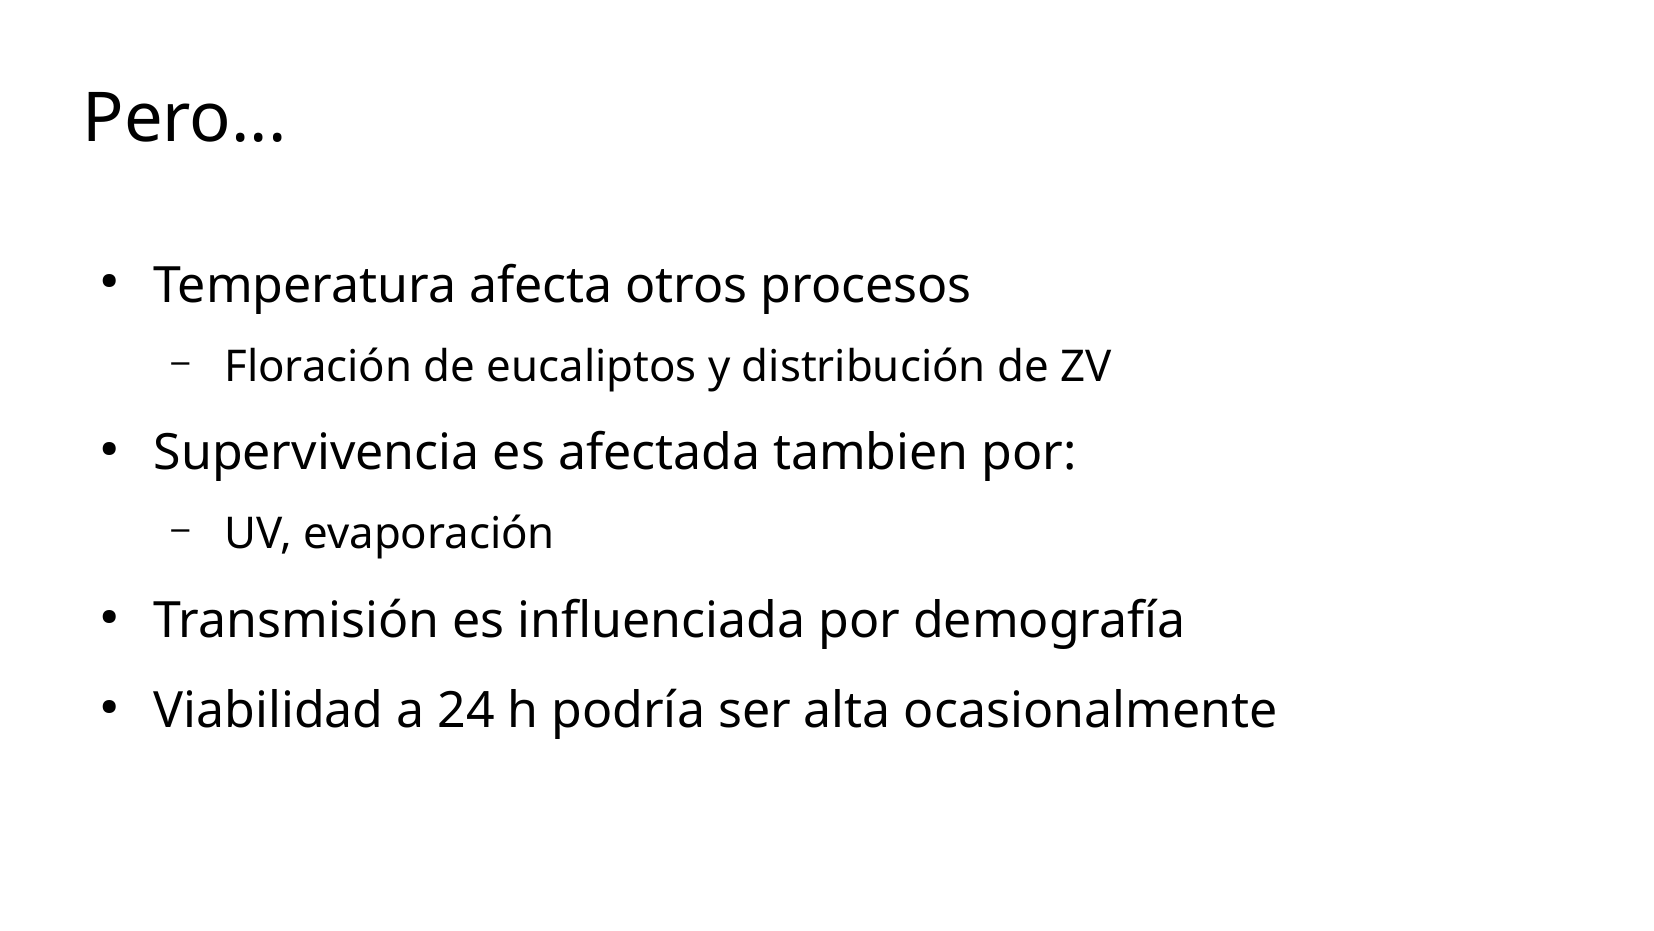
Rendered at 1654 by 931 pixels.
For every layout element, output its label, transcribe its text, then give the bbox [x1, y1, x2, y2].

list Temperatura afecta otros procesos Floración de eucaliptos y distribución de ZV Supervivencia es afectada tambien por: UV, evaporación Transmisión es influenciada por demografía Viabilidad a 24 h podría ser alta ocasionalmente [82, 248, 1571, 789]
title Pero... [82, 37, 1571, 193]
